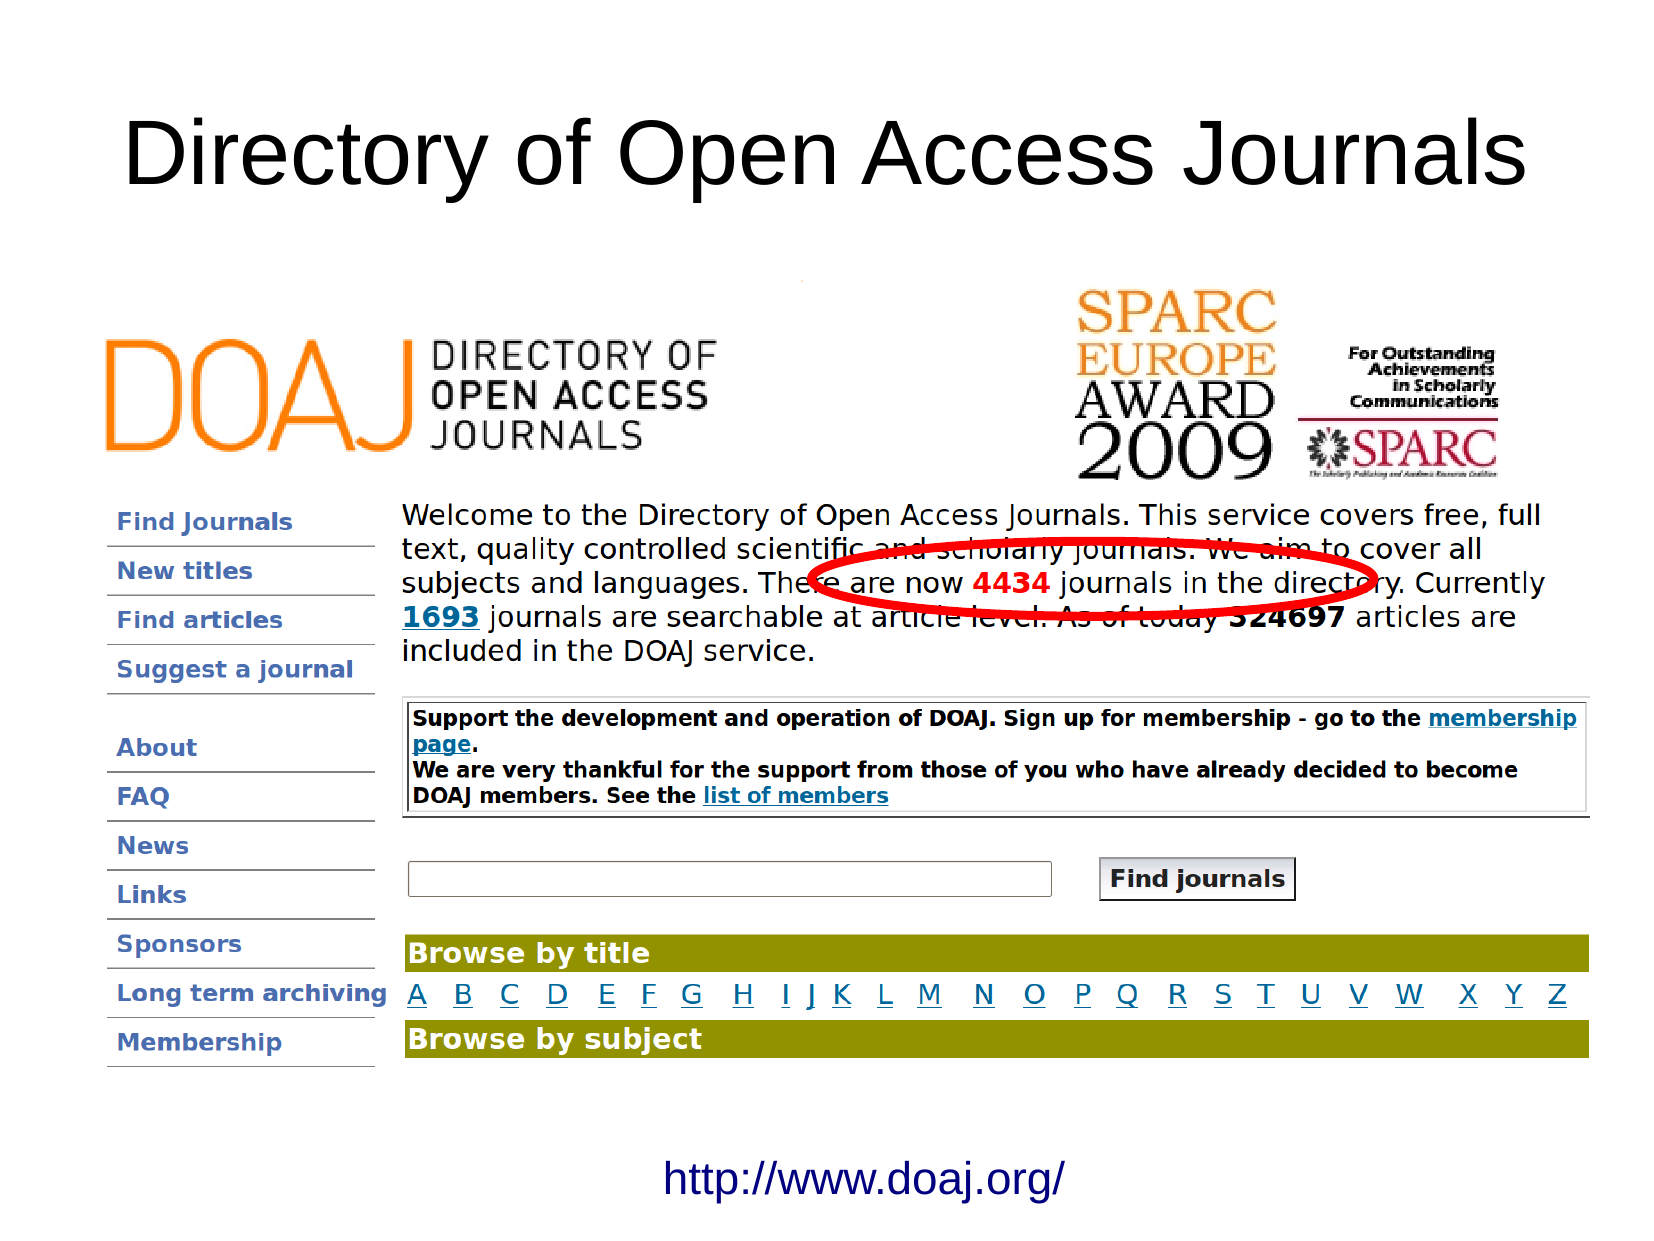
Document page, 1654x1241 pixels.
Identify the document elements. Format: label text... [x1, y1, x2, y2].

picture [89, 280, 1590, 1067]
title Directory of Open Access Journals [82, 56, 1571, 250]
text_box http://www.doaj.org/ [420, 1145, 1321, 1212]
